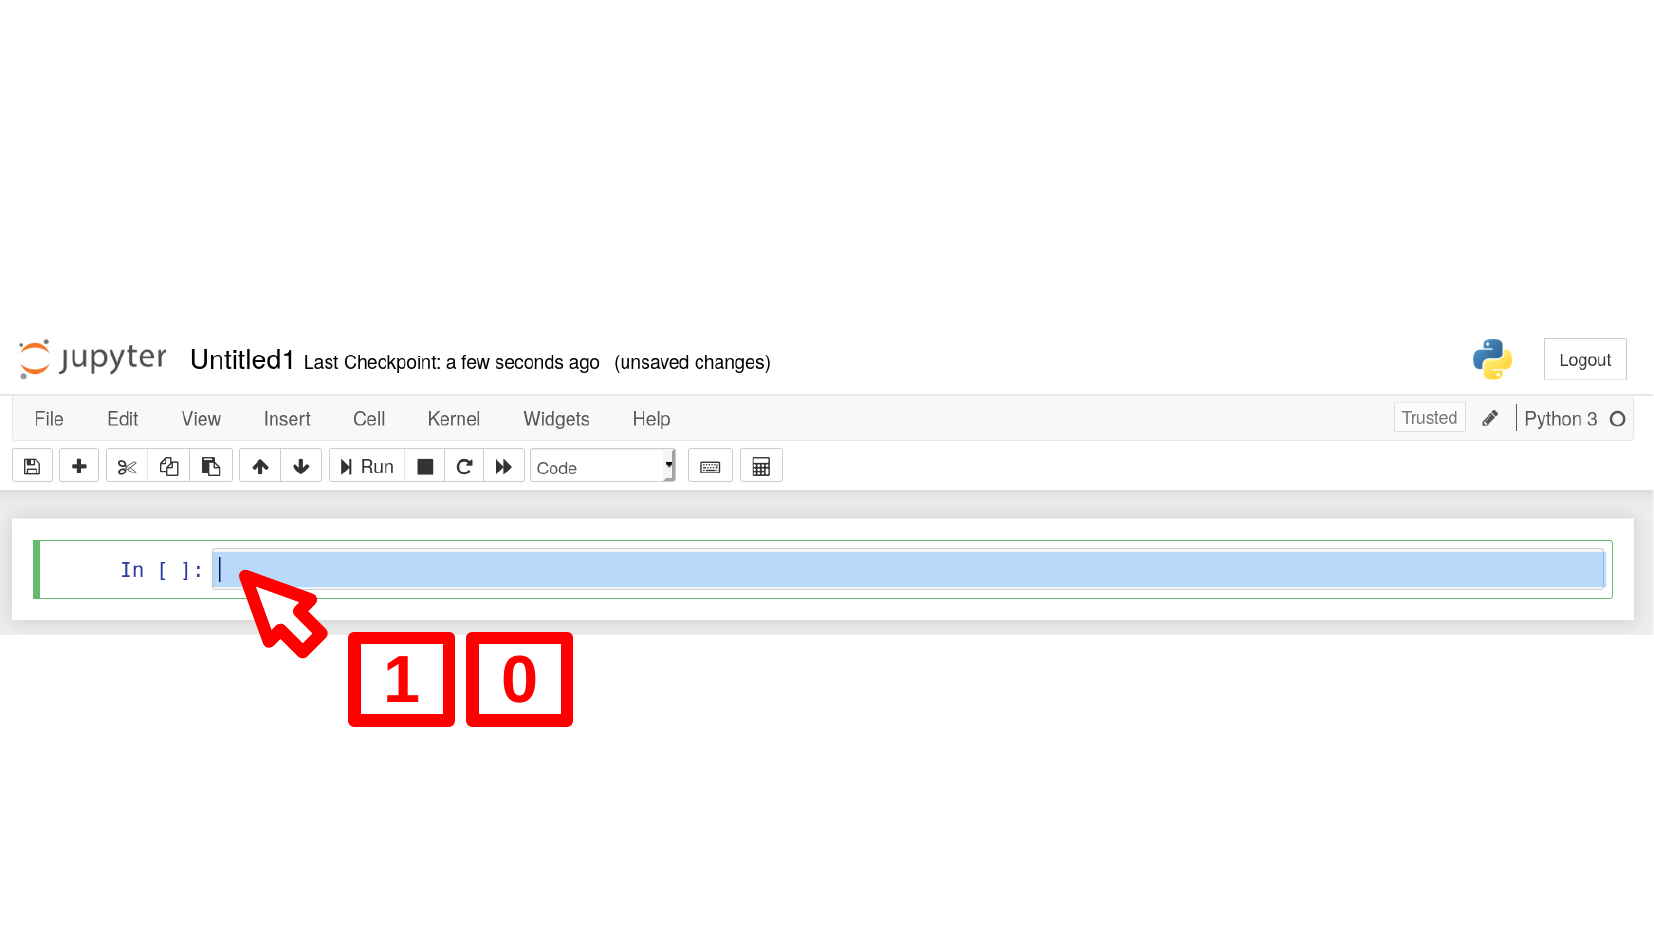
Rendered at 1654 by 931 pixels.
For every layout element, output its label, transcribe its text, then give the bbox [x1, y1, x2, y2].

text_box [212, 551, 1607, 653]
text_box 1 [354, 637, 449, 721]
text_box 0 [472, 637, 567, 721]
picture [0, 333, 1654, 636]
picture [276, 631, 285, 636]
